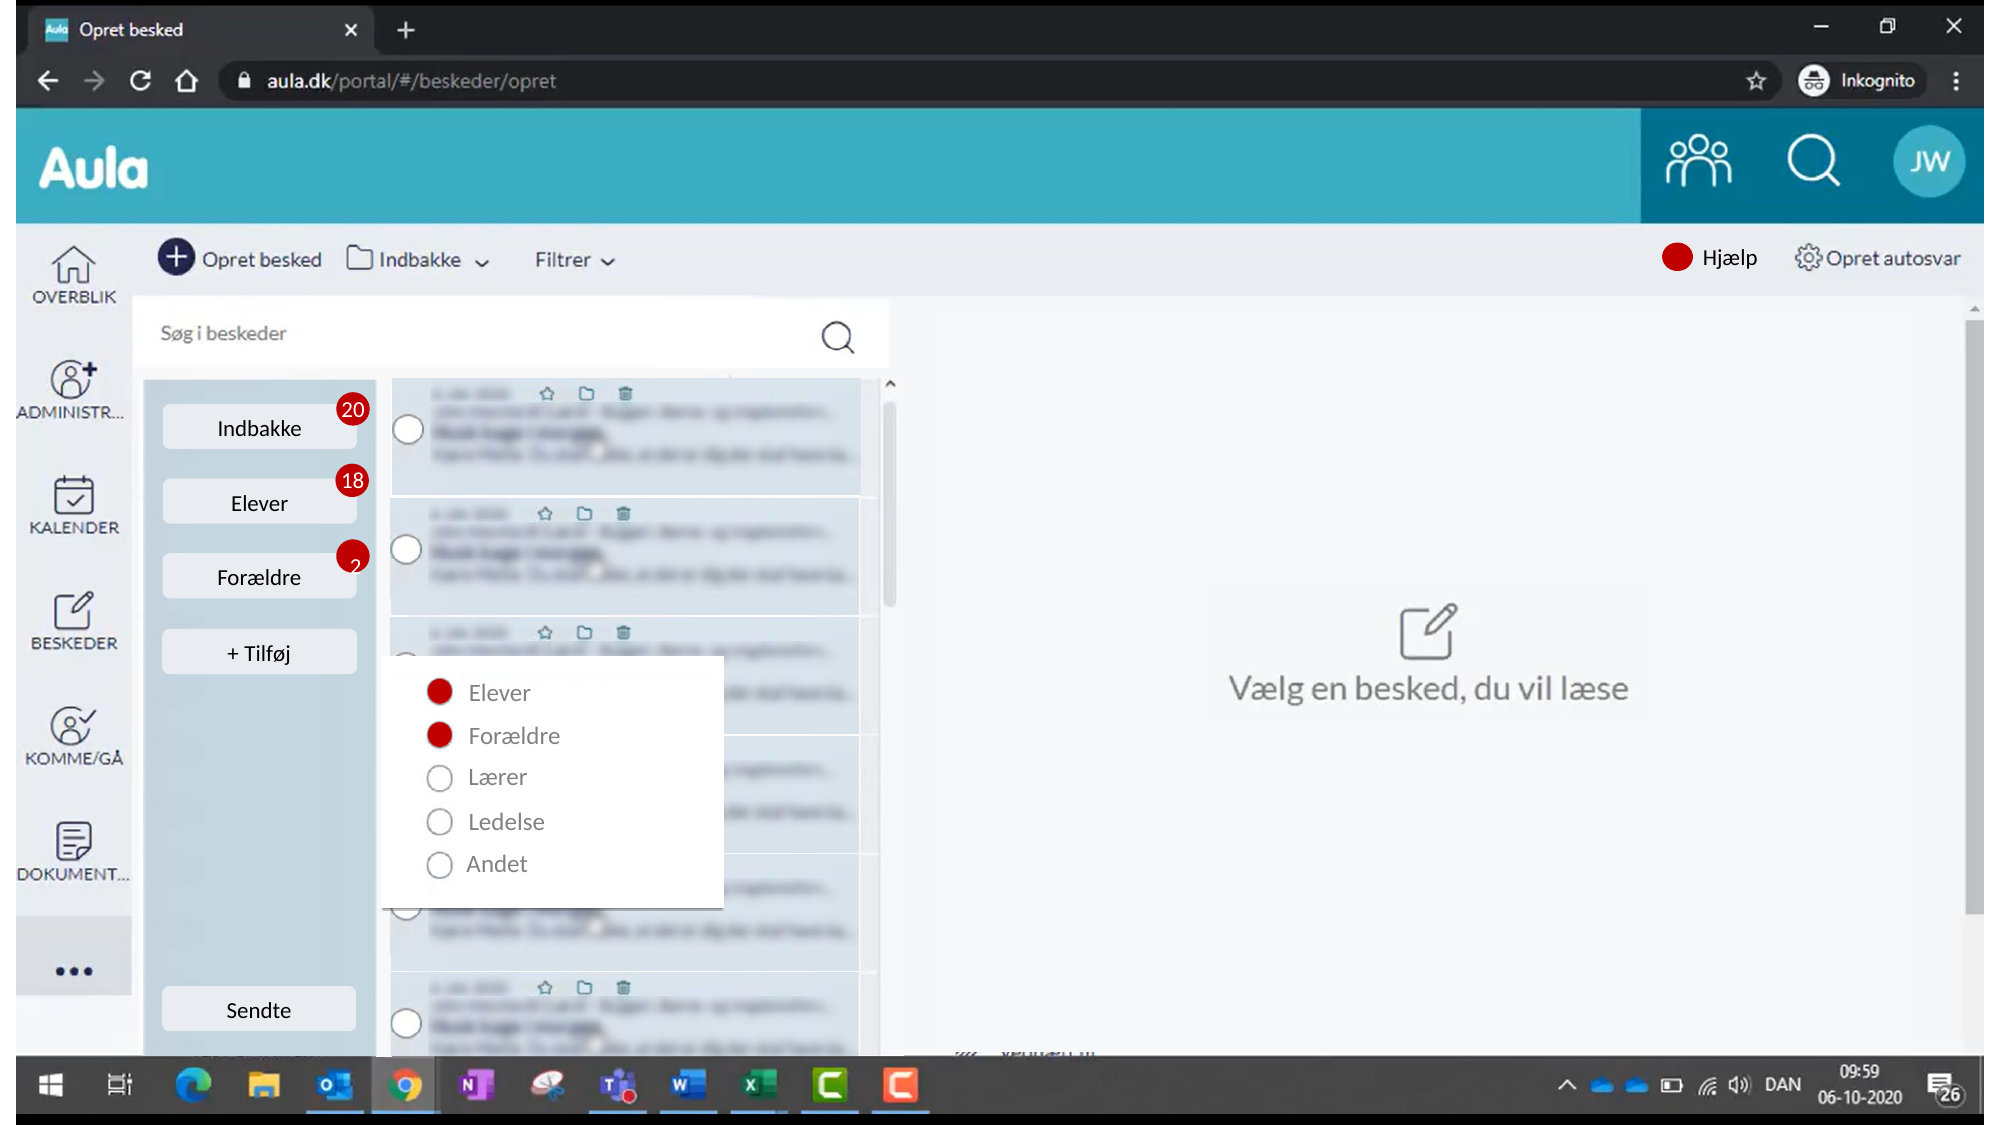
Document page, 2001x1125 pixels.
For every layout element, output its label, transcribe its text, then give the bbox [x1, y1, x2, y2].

text_box [427, 722, 452, 747]
picture [16, 0, 1984, 1125]
text_box 18 [326, 458, 394, 502]
text_box [1662, 242, 1687, 271]
picture [1666, 131, 1732, 191]
picture [1785, 128, 1840, 186]
text_box Lærer [453, 752, 636, 798]
text_box Ledelse [453, 798, 637, 844]
picture [1893, 126, 1965, 197]
text_box + Tilføj [162, 628, 357, 675]
text_box Elever [162, 478, 357, 524]
text_box Sendte [162, 986, 357, 1032]
text_box Elever [453, 669, 637, 715]
text_box Forældre [453, 715, 637, 758]
text_box Andet [451, 840, 634, 886]
text_box Hjælp [1687, 235, 1774, 279]
text_box 2 [336, 539, 370, 573]
text_box Indbakke [162, 403, 357, 449]
text_box 20 [326, 387, 392, 431]
text_box [427, 678, 452, 704]
text_box Forældre [162, 553, 357, 599]
